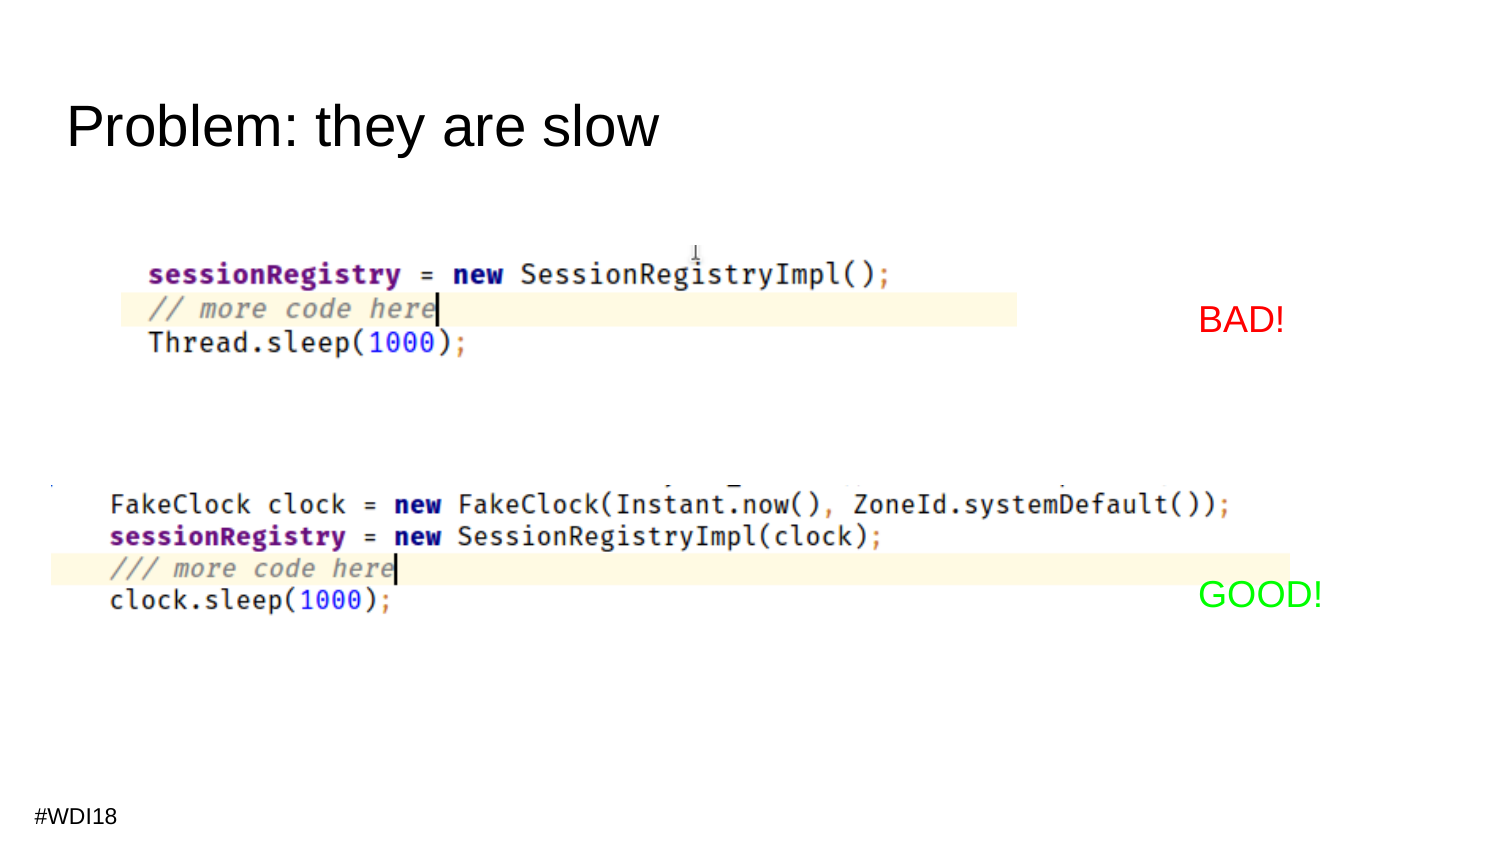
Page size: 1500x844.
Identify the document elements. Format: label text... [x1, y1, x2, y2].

text_box GOOD! [1183, 554, 1386, 632]
text_box #WDI18 [0, 786, 247, 844]
text_box BAD! [1183, 279, 1331, 356]
picture [121, 245, 1017, 390]
picture [51, 485, 1290, 630]
title Problem: they are slow [51, 72, 1449, 167]
